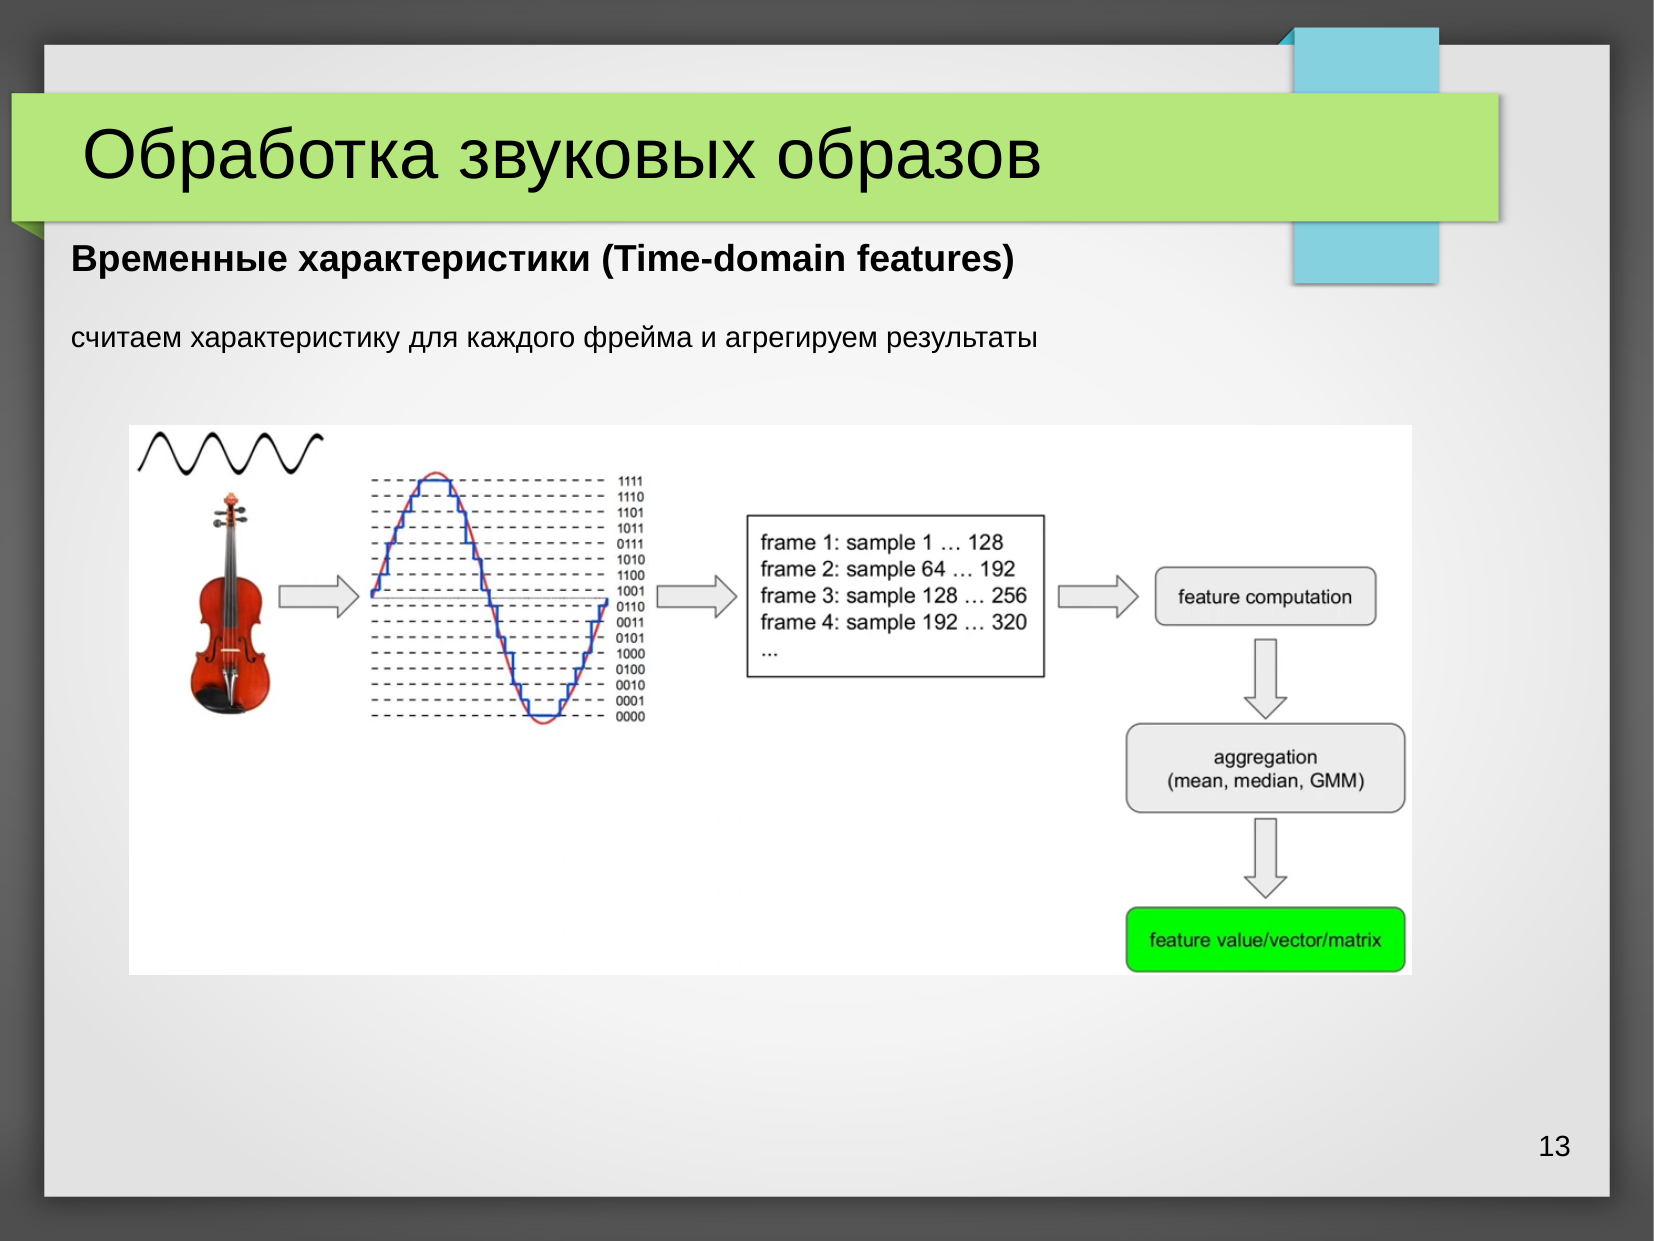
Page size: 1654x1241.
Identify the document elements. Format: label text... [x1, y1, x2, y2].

title Обработка звуковых образов [82, 114, 1406, 194]
picture [0, 0, 1654, 1241]
text_box Временные характеристики (Time-domain features) считаем характеристику для каждого фрейма и агрегируем результаты [70, 237, 1075, 355]
